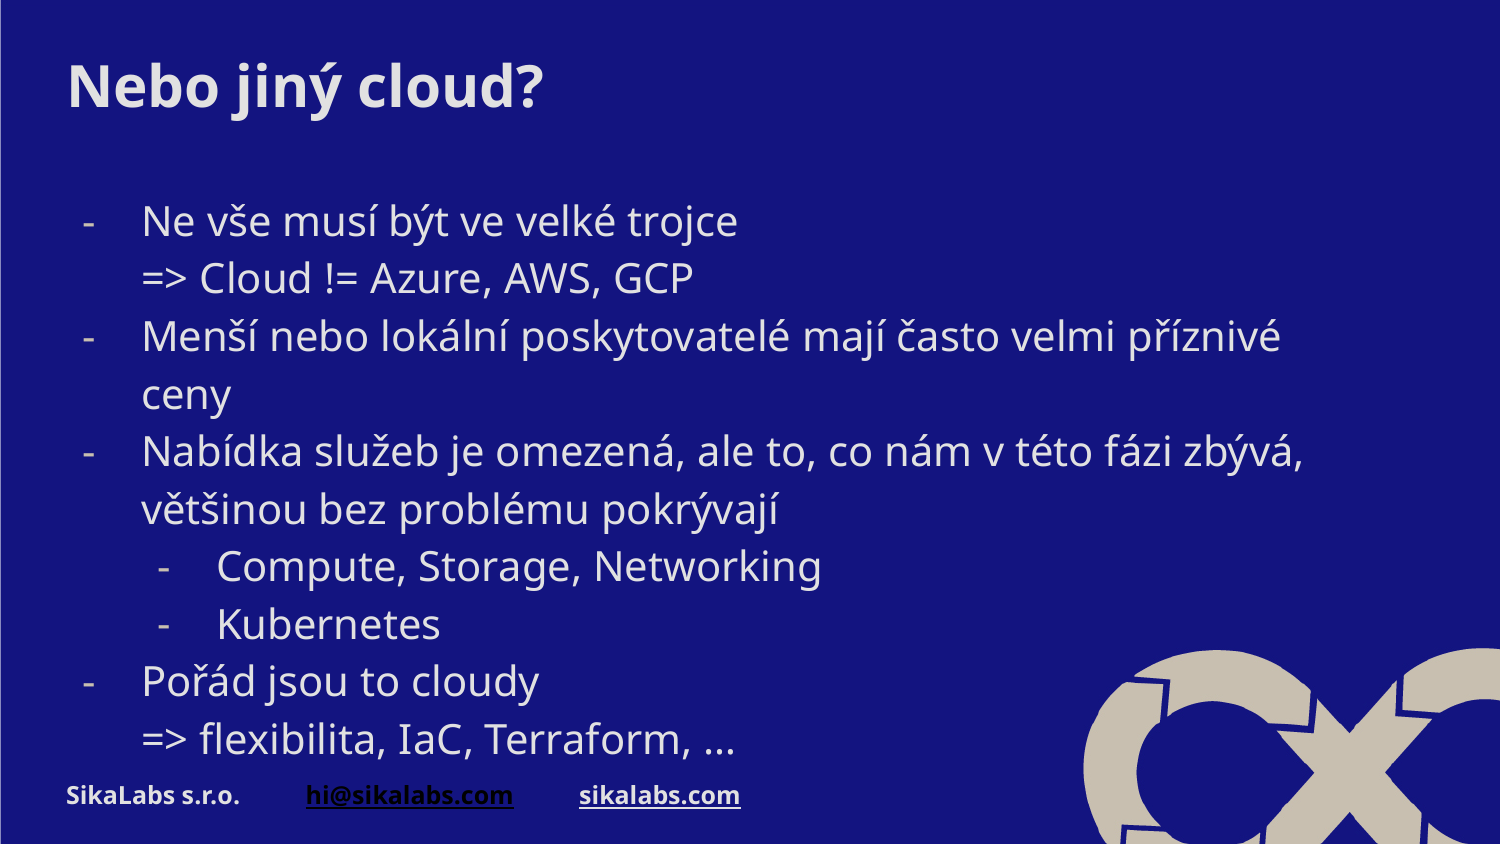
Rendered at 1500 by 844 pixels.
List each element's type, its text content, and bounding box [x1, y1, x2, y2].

picture [0, 0, 1500, 844]
title Nebo jiný cloud? [51, 33, 1449, 128]
list Ne vše musí být ve velké trojce => Cloud != Azure, AWS, GCP Menší nebo lokální poskytovatelé mají často velmi příznivé ceny Nabídka služeb je omezená, ale to, co nám v této fázi zbývá, většinou bez problému pokrývají Compute, Storage, Networking Kubernetes Pořád jsou to cloudy => flexibilita, IaC, Terraform, … [51, 172, 1352, 722]
